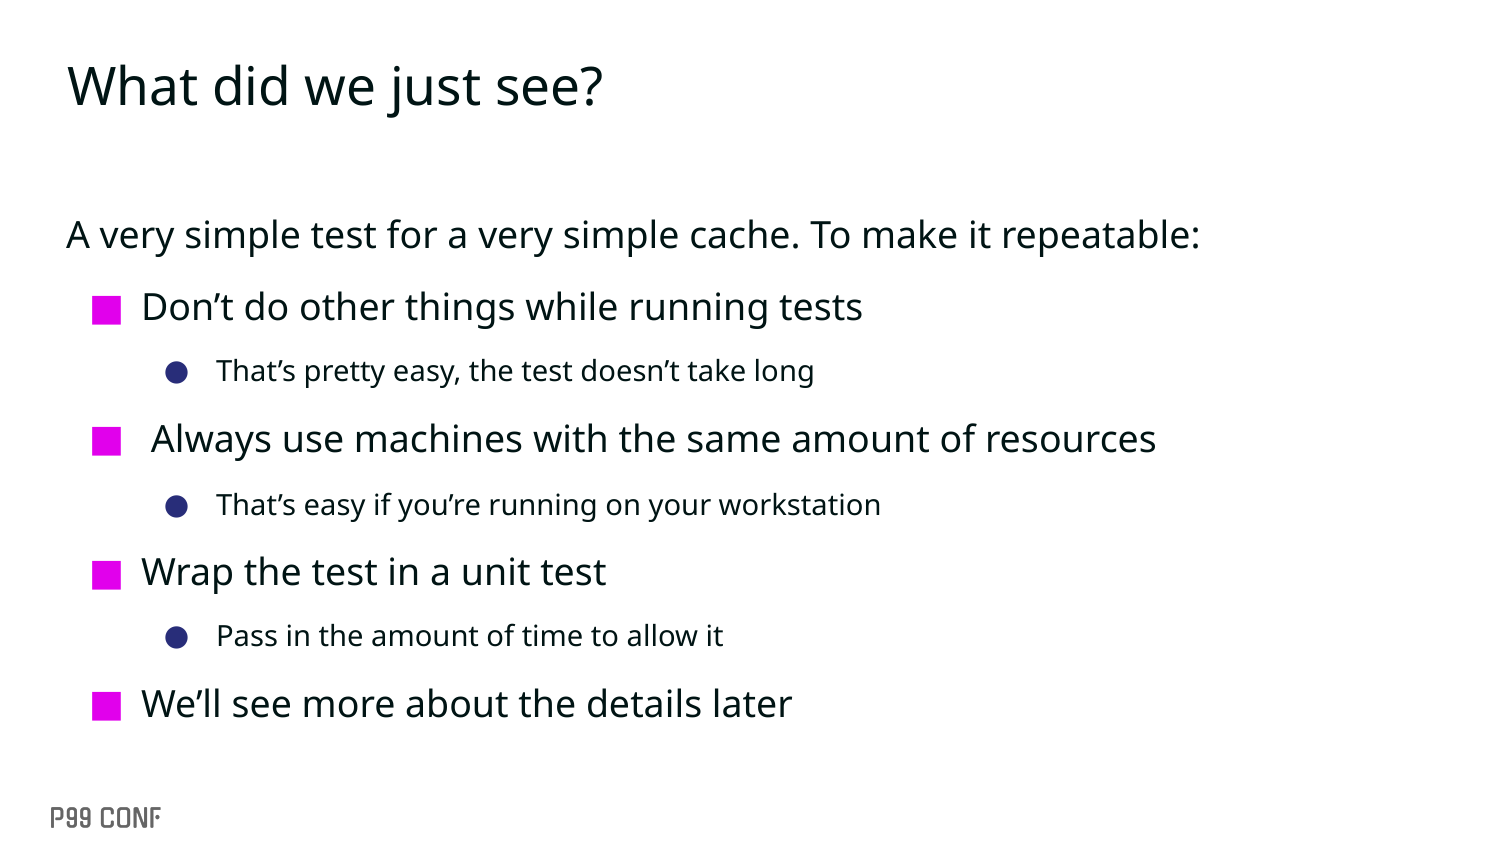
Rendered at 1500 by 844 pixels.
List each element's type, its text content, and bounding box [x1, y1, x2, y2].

title What did we just see? [52, 37, 1451, 132]
picture [51, 807, 161, 828]
list A very simple test for a very simple cache. To make it repeatable: Don’t do other things while running tests That’s pretty easy, the test doesn’t take long Always use machines with the same amount of resources That’s easy if you’re running on your workstation Wrap the test in a unit test Pass in the amount of time to allow it We’ll see more about the details later [51, 189, 1449, 750]
